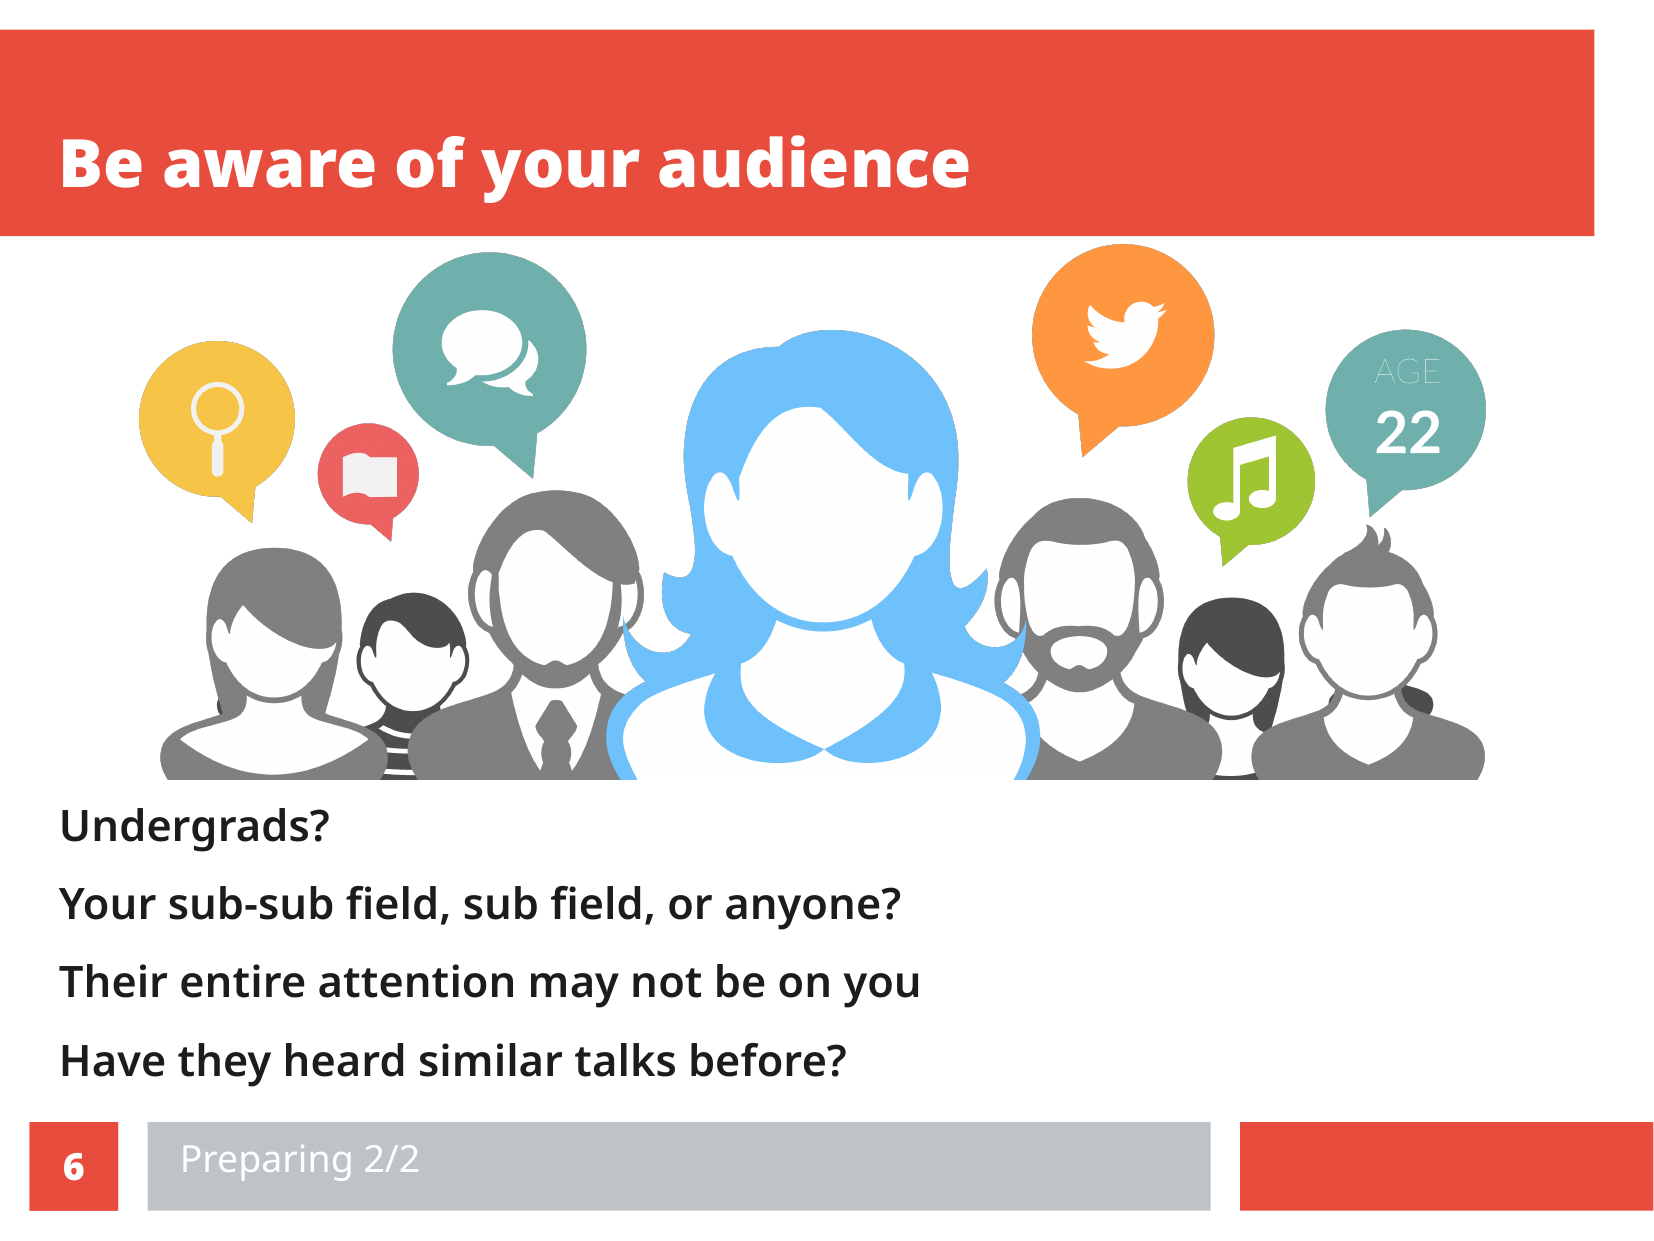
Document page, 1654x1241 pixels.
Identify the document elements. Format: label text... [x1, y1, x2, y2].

title Be aware of your audience [59, 59, 1595, 207]
list Undergrads? Your sub-sub field, sub field, or anyone? Their entire attention may not be on you Have they heard similar talks before? [59, 795, 1565, 1093]
picture [139, 244, 1486, 781]
text_box Preparing 2/2 [165, 1125, 736, 1184]
